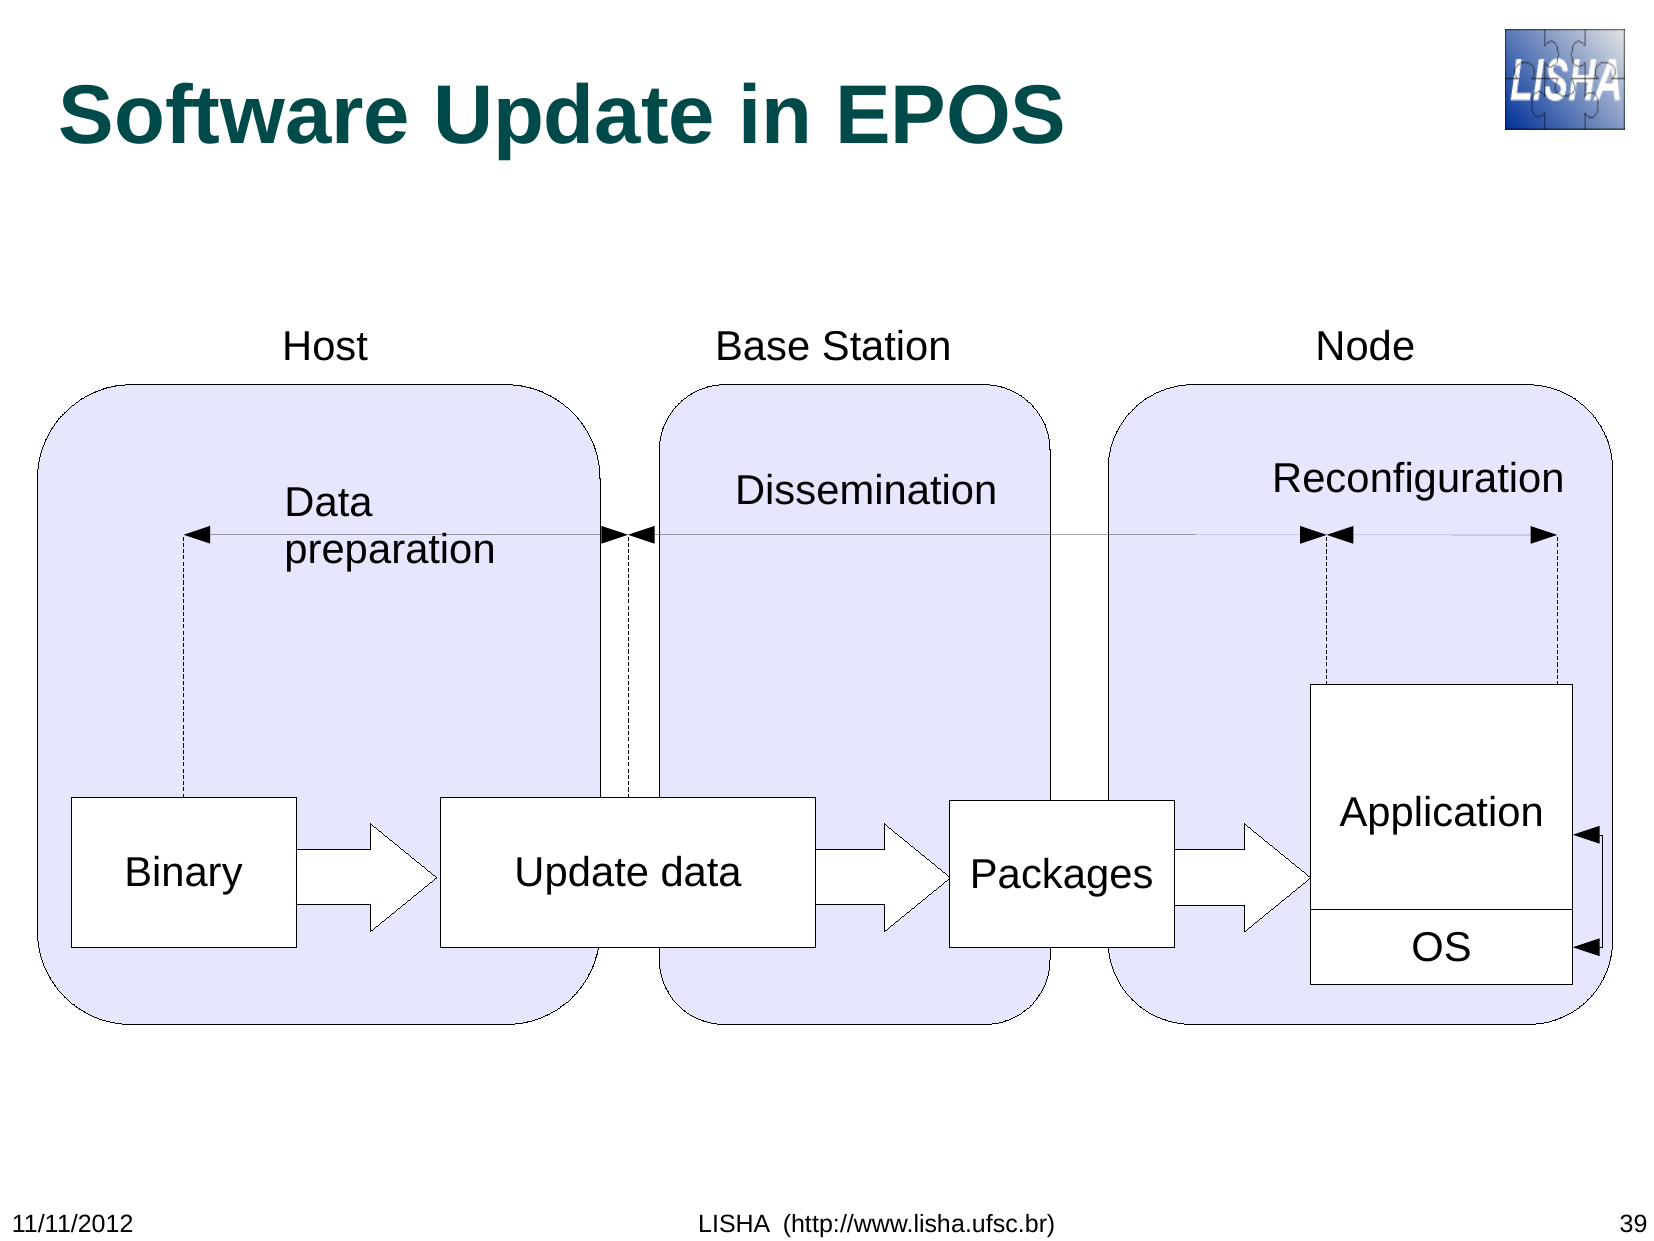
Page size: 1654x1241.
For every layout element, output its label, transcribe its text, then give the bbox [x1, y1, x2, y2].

text_box Base Station [700, 314, 967, 377]
text_box OS [1310, 909, 1573, 985]
text_box Node [1300, 314, 1431, 377]
text_box [659, 384, 1051, 534]
text_box Binary [71, 797, 297, 948]
text_box [37, 384, 601, 1025]
text_box Host [267, 314, 383, 377]
picture [1505, 29, 1625, 130]
text_box [659, 535, 1051, 1025]
text_box Update data [440, 797, 816, 948]
title Software Update in EPOS [58, 11, 1463, 219]
text_box Application [1310, 684, 1573, 909]
text_box [1108, 384, 1613, 1025]
text_box Data preparation [269, 471, 511, 580]
text_box Reconfiguration [1257, 446, 1579, 509]
text_box Packages [949, 800, 1175, 948]
text_box Dissemination [720, 459, 1012, 522]
